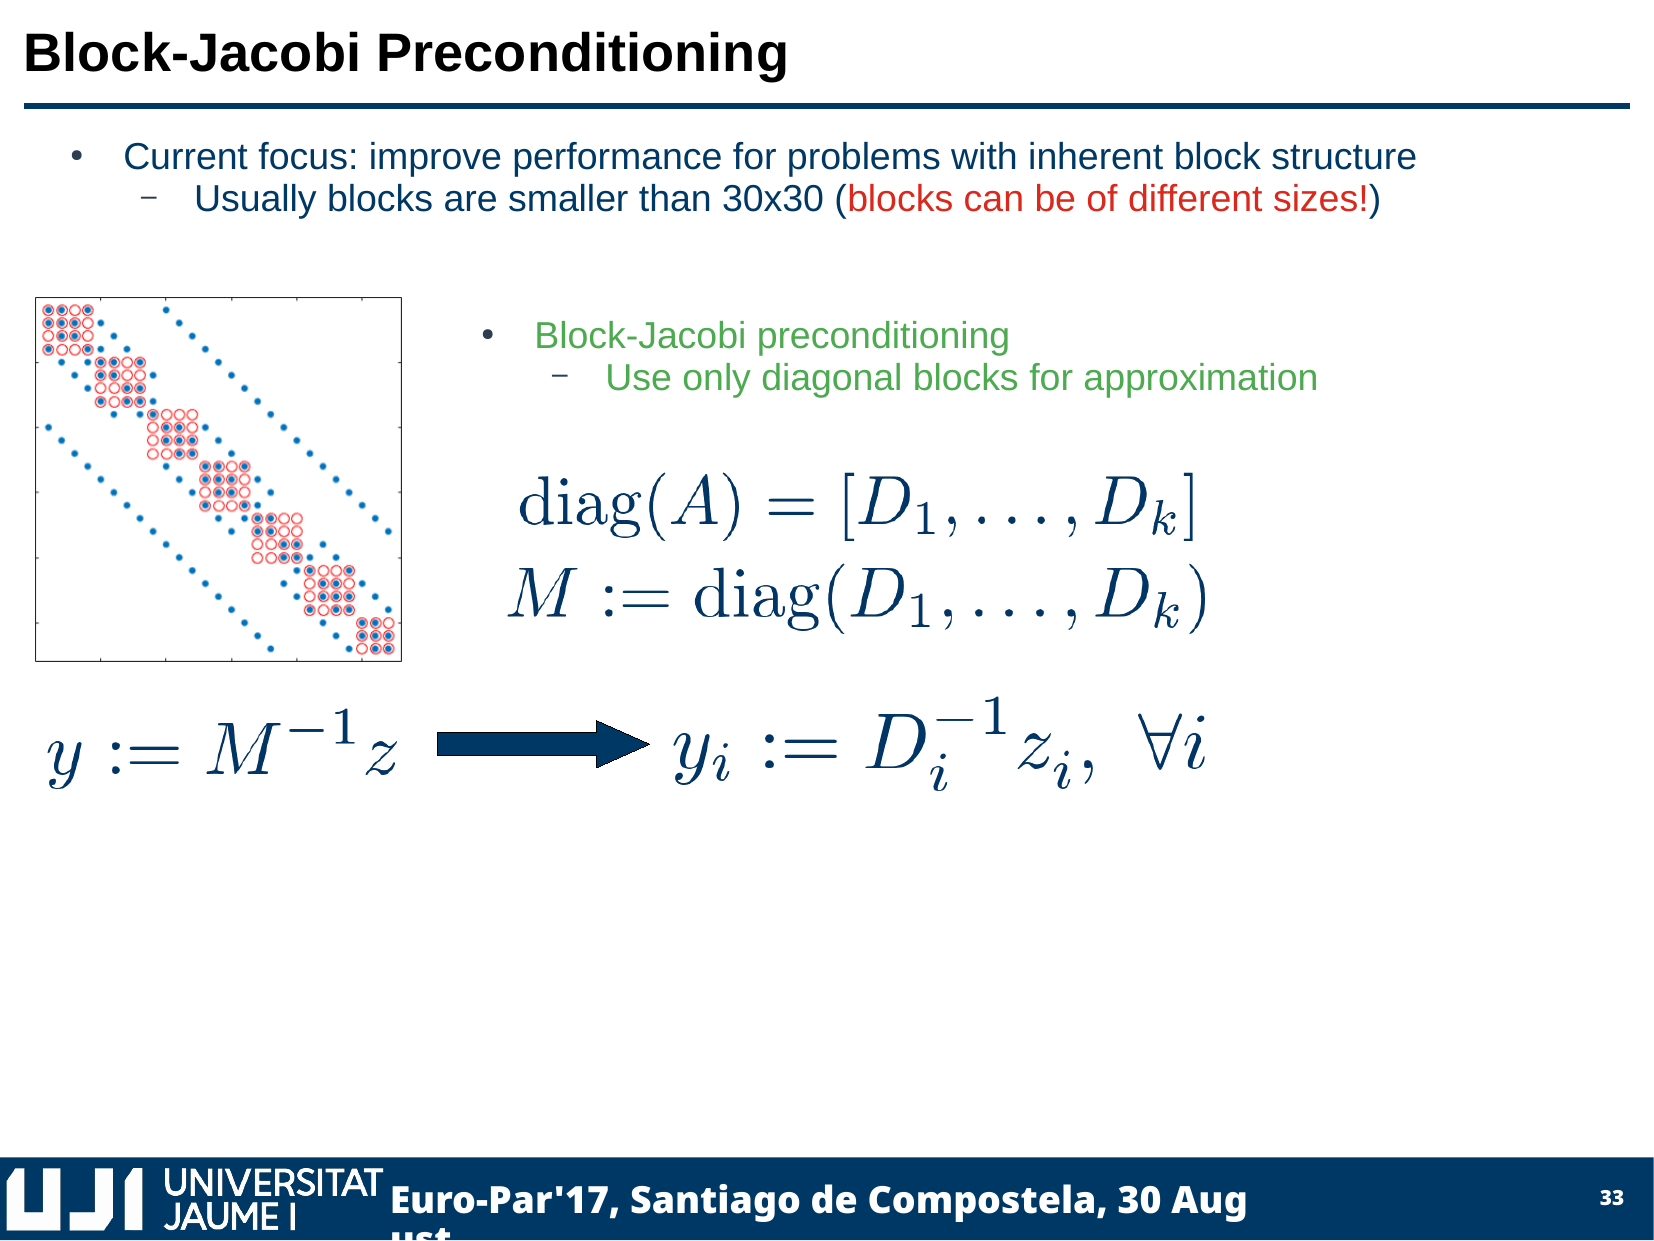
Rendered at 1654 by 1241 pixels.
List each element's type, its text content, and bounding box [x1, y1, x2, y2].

text_box Current focus: improve performance for problems with inherent block structure Usually blocks are smaller than 30x30 (blocks can be of different sizes!) [37, 128, 1583, 260]
picture [507, 563, 1205, 634]
text_box Block-Jacobi preconditioning Use only diagonal blocks for approximation [448, 307, 1424, 414]
picture [0, 1158, 390, 1241]
picture [519, 472, 1193, 541]
picture [47, 708, 397, 789]
title Block-Jacobi Preconditioning [23, 0, 1630, 107]
picture [35, 297, 402, 662]
picture [673, 696, 1205, 791]
text_box [437, 720, 650, 768]
